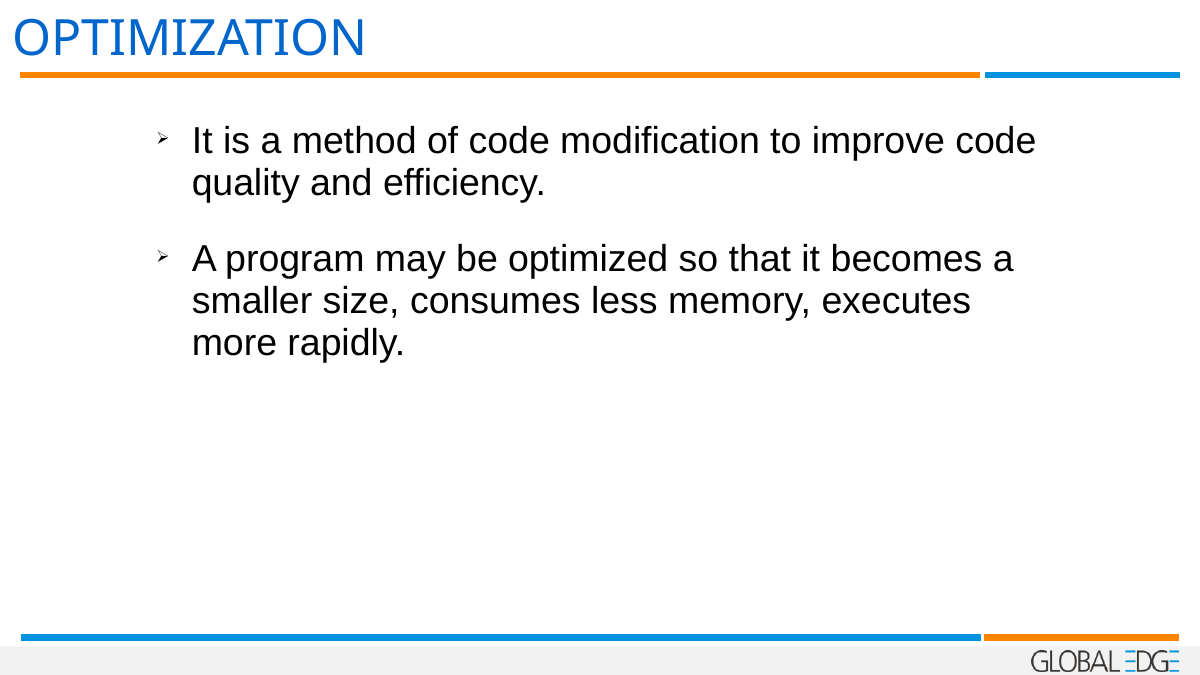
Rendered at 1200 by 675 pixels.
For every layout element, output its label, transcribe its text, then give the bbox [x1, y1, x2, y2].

title OPTIMIZATION [12, 6, 1088, 66]
text_box A program may be optimized so that it becomes a smaller size, consumes less memory, executes more rapidly. [141, 230, 1075, 372]
picture [1031, 650, 1179, 672]
text_box It is a method of code modification to improve code quality and efficiency. [141, 112, 1075, 230]
